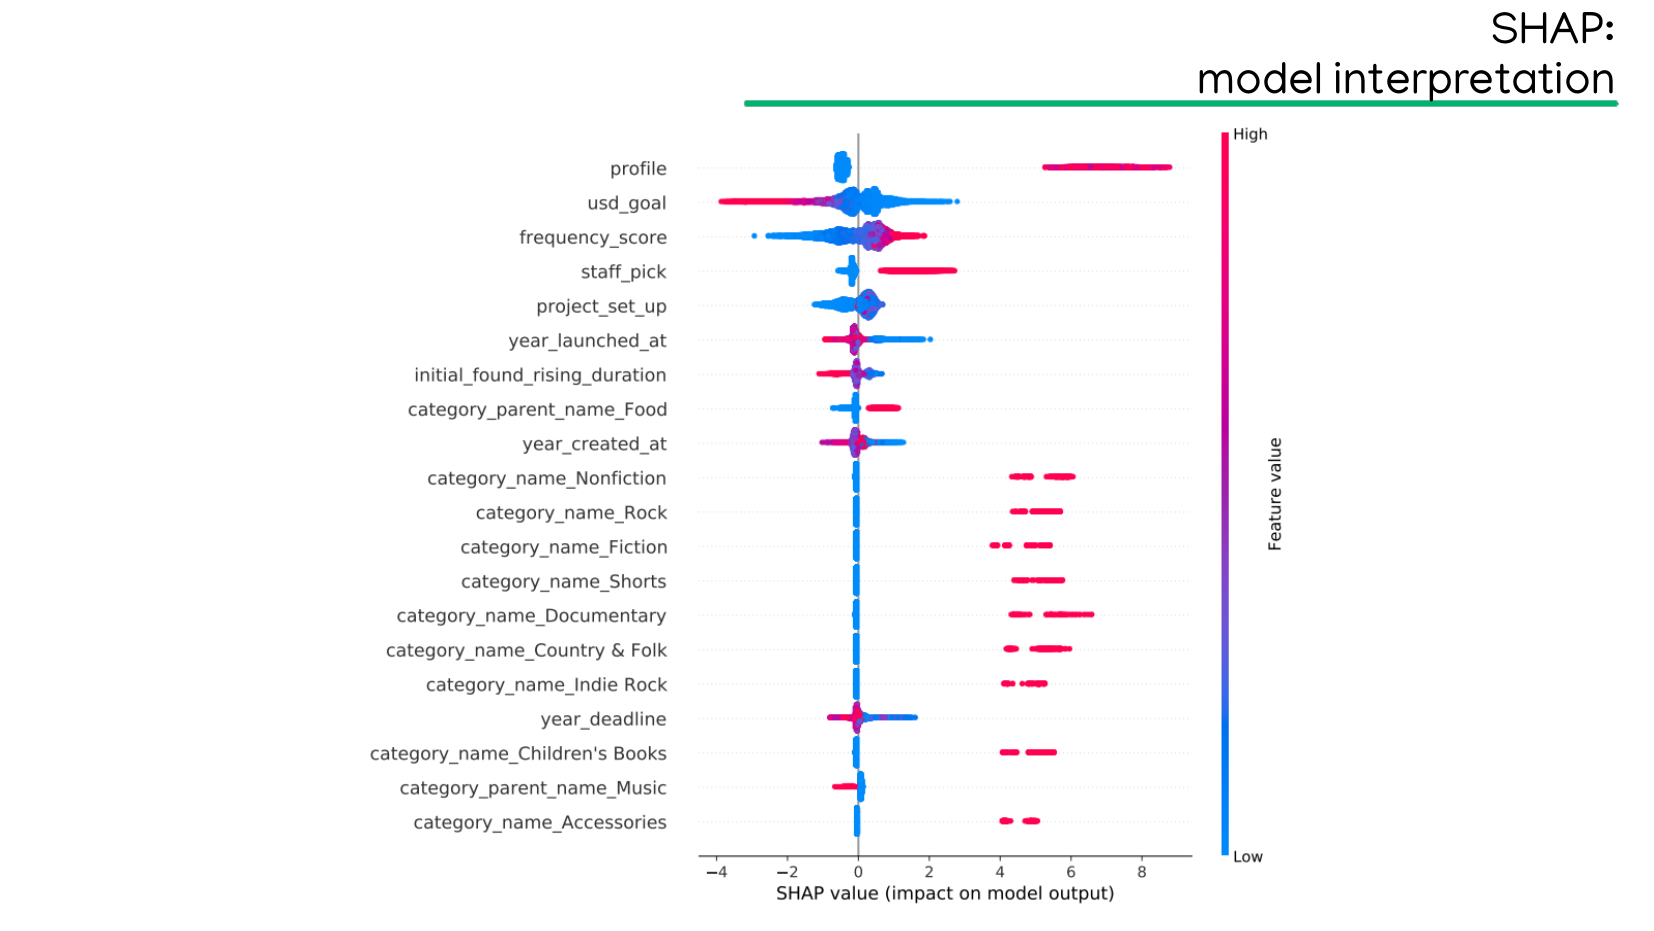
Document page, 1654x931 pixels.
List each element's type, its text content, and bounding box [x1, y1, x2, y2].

text_box SHAP: model interpretation [738, 2, 1631, 168]
picture [360, 118, 1294, 913]
